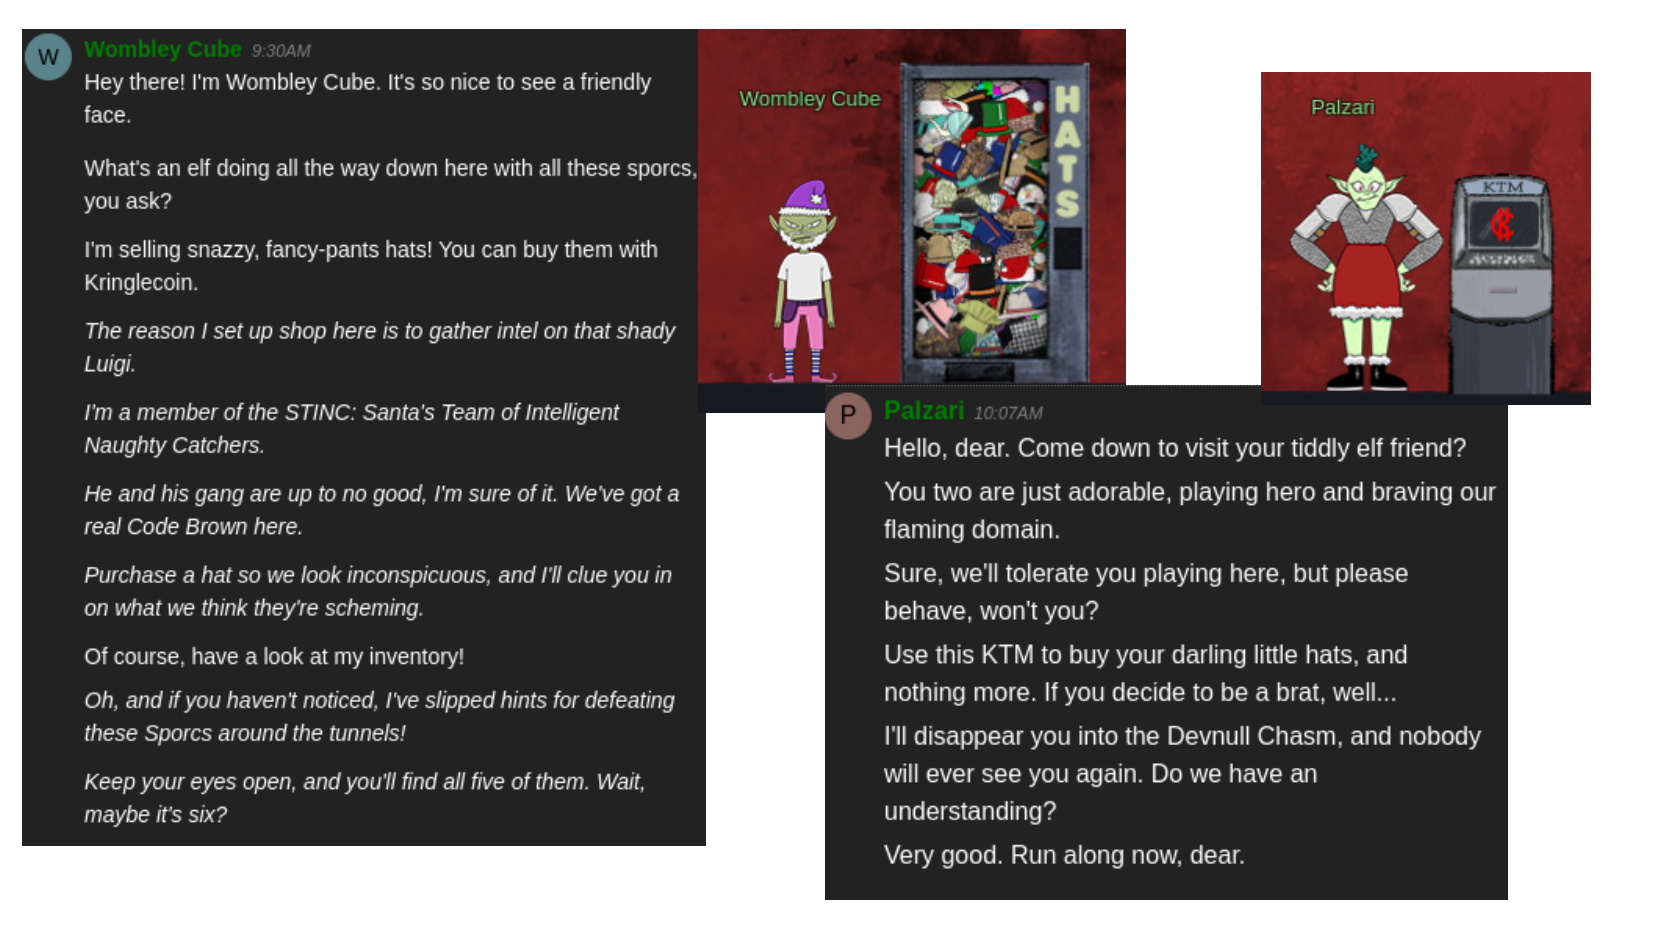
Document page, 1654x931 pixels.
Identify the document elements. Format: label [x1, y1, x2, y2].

picture [22, 29, 1591, 901]
